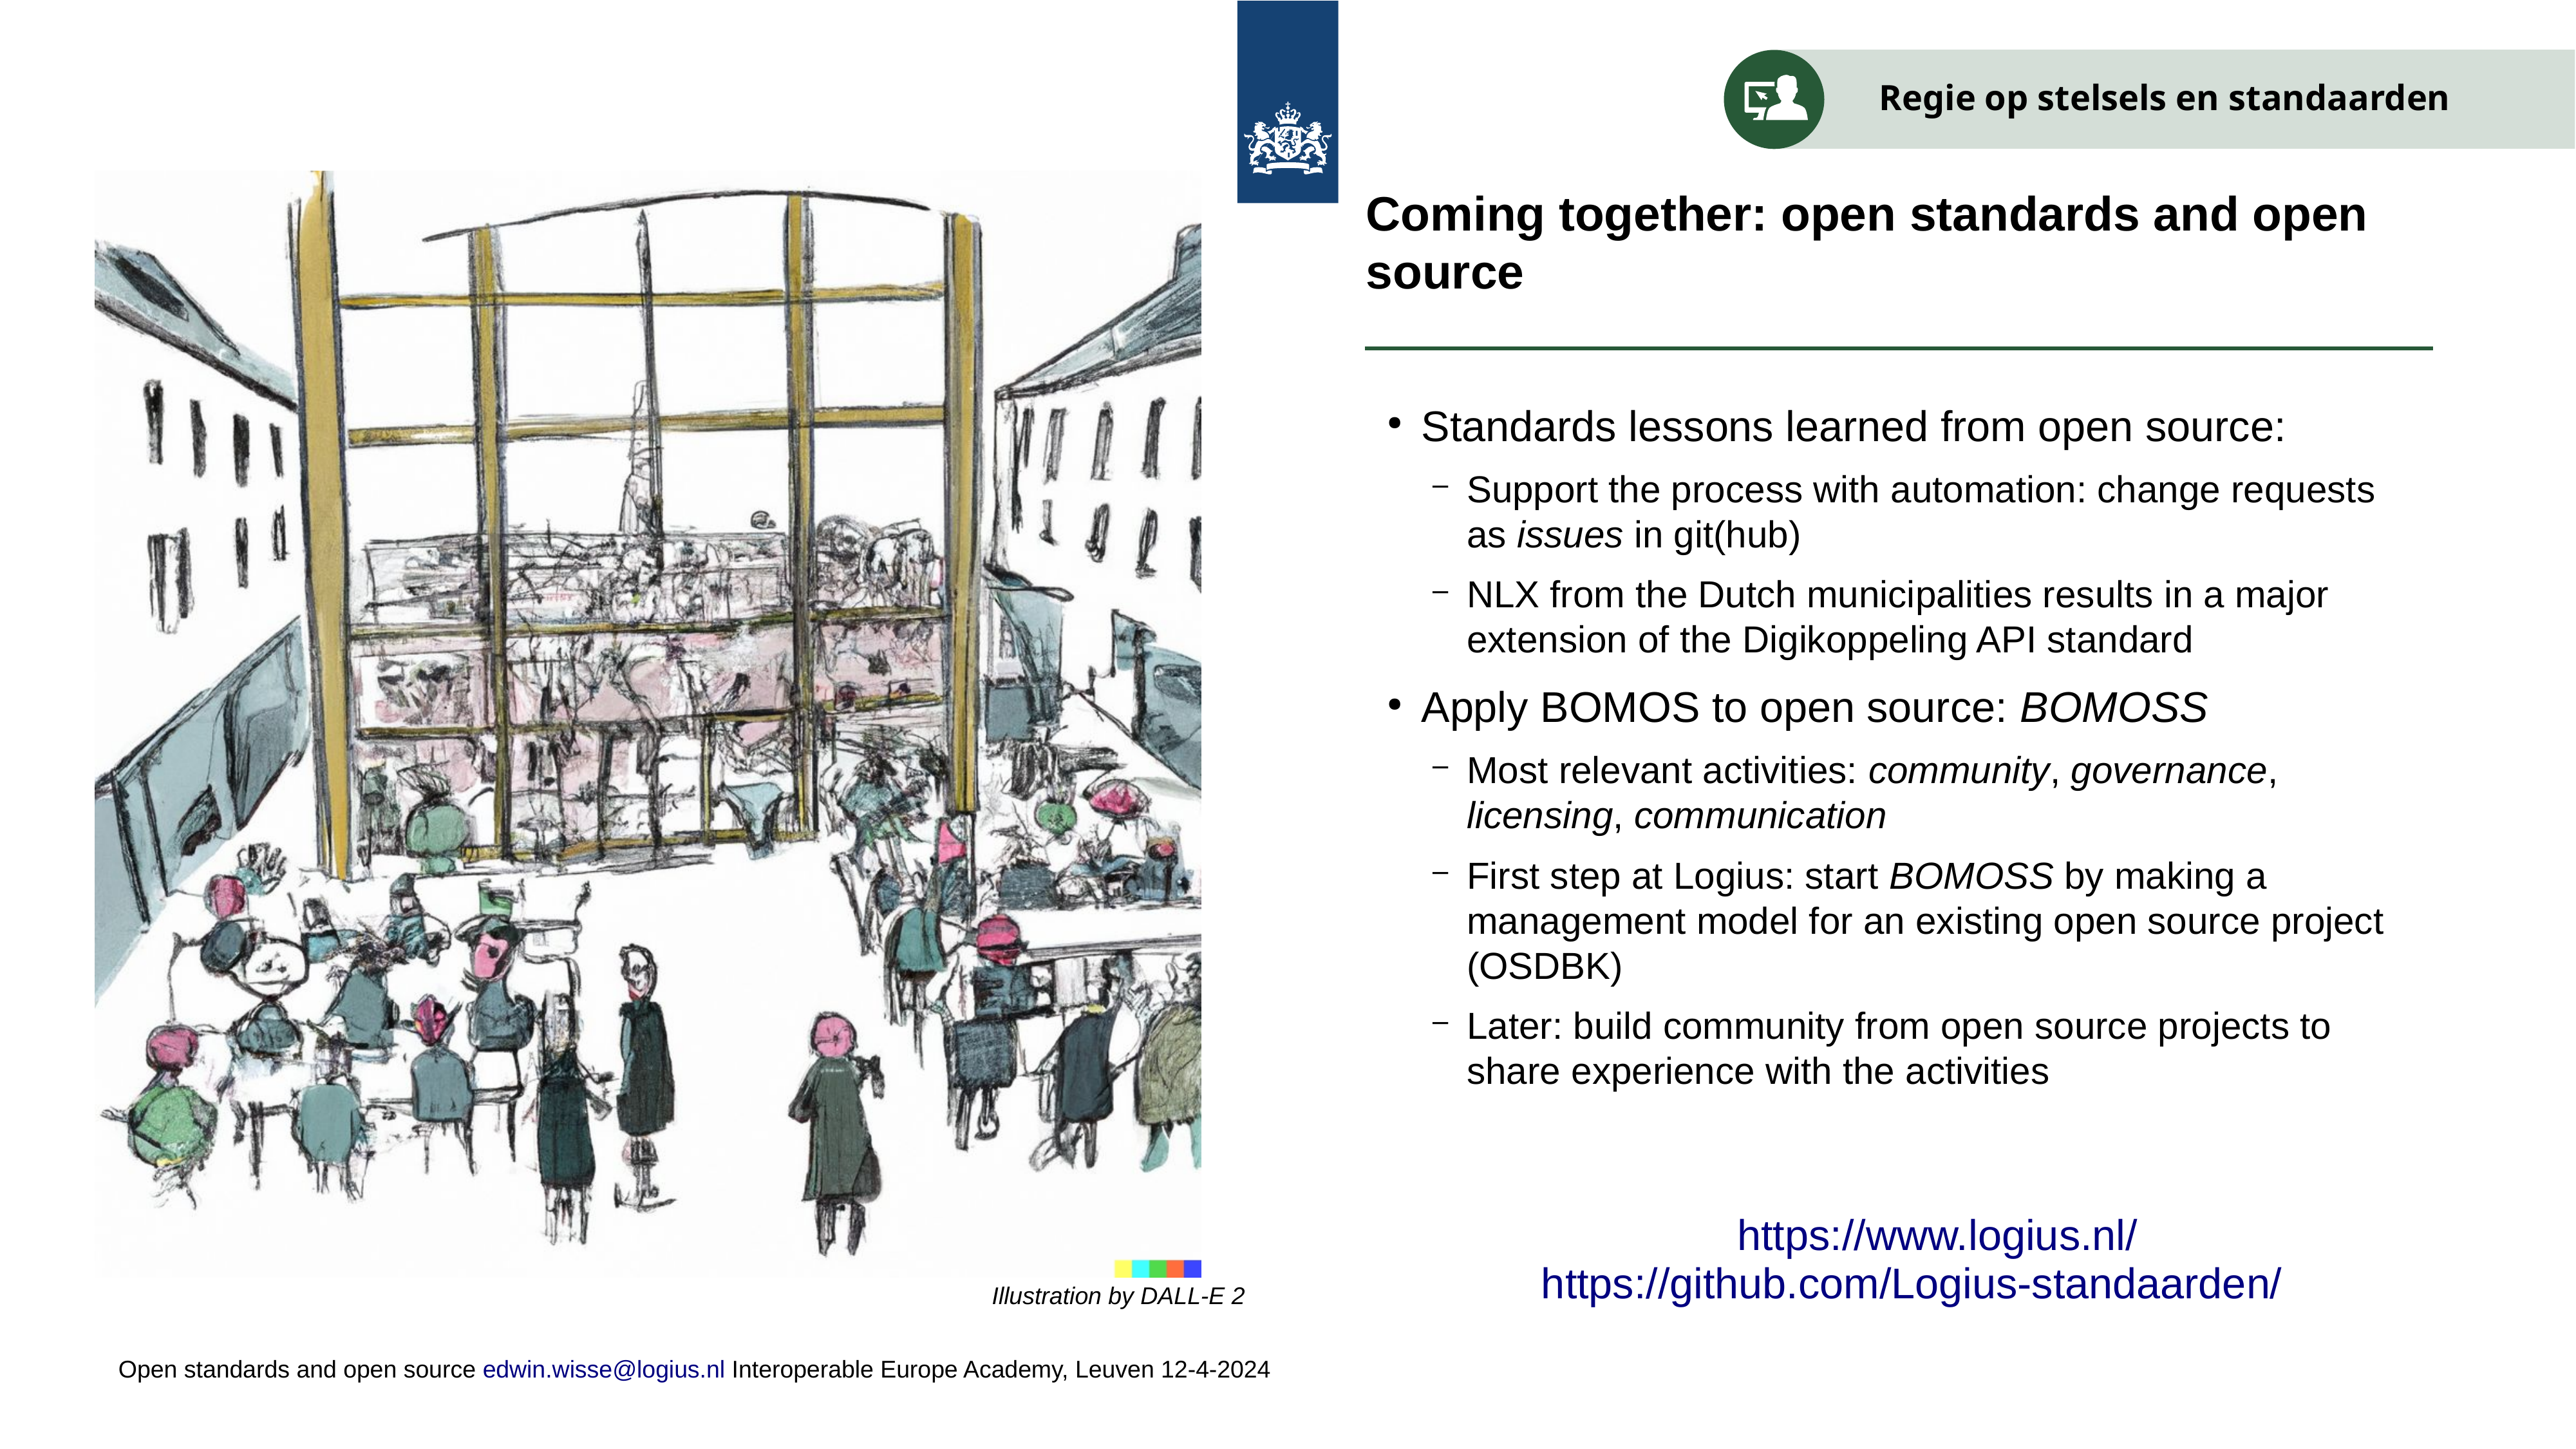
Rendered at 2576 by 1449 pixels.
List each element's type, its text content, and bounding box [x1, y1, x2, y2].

list Standards lessons learned from open source: Support the process with automation: change requests as issues in git(hub) NLX from the Dutch municipalities results in a major extension of the Digikoppeling API standard Apply BOMOS to open source: BOMOSS Most relevant activities: community, governance, licensing, communication First step at Logius: start BOMOSS by making a management model for an existing open source project (OSDBK) Later: build community from open source projects to share experience with the activities [1366, 393, 2435, 1198]
list Coming together: open standards and open source [1366, 182, 2434, 319]
text_box https://www.logius.nl/ https://github.com/Logius-standaarden/ [1532, 1207, 2320, 1312]
text_box Open standards and open source edwin.wisse@logius.nl Interoperable Europe Academy, Leuven 12-4-2024 [109, 1351, 1294, 1388]
picture [95, 171, 1201, 1278]
text_box Illustration by DALL-E 2 [982, 1277, 1255, 1314]
